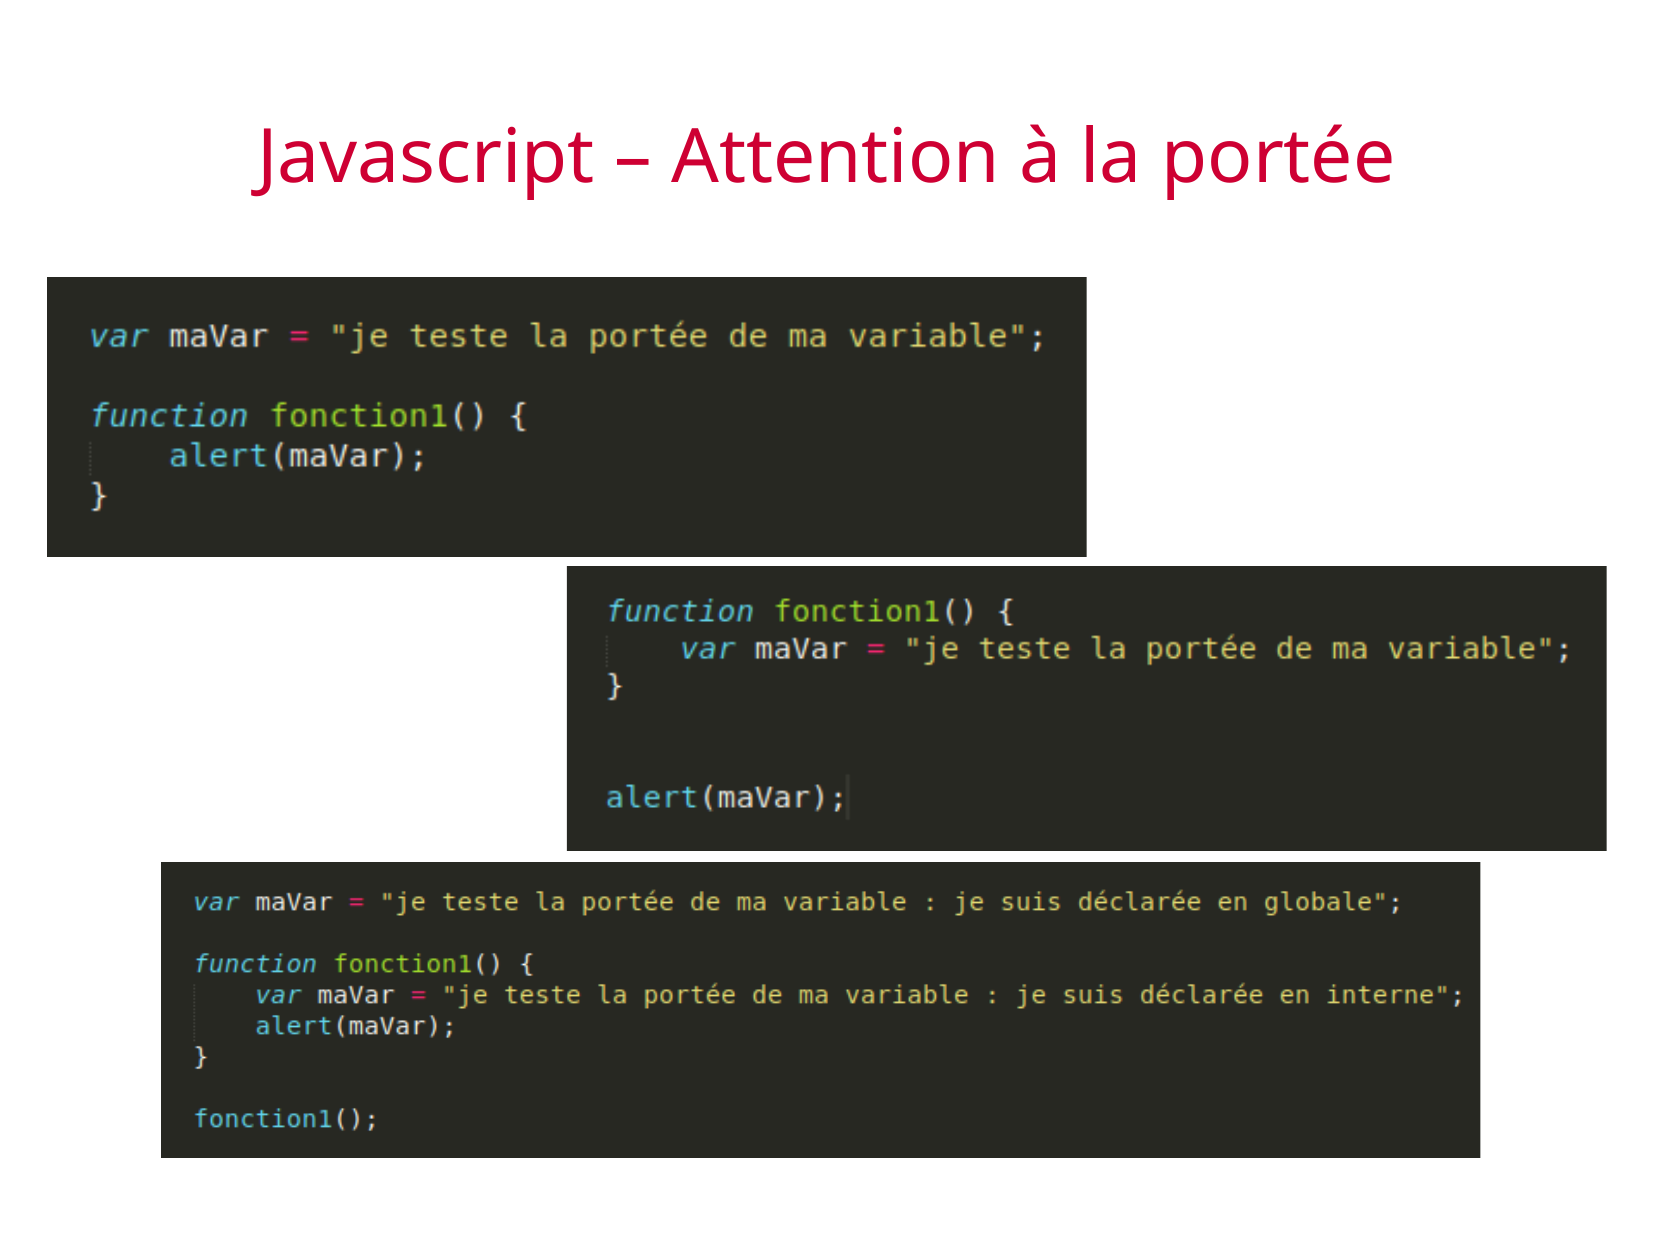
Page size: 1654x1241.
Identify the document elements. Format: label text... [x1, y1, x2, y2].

picture [566, 566, 1607, 851]
picture [161, 862, 1481, 1158]
title Javascript – Attention à la portée [82, 49, 1571, 257]
picture [47, 277, 1087, 557]
list [82, 290, 1571, 1010]
